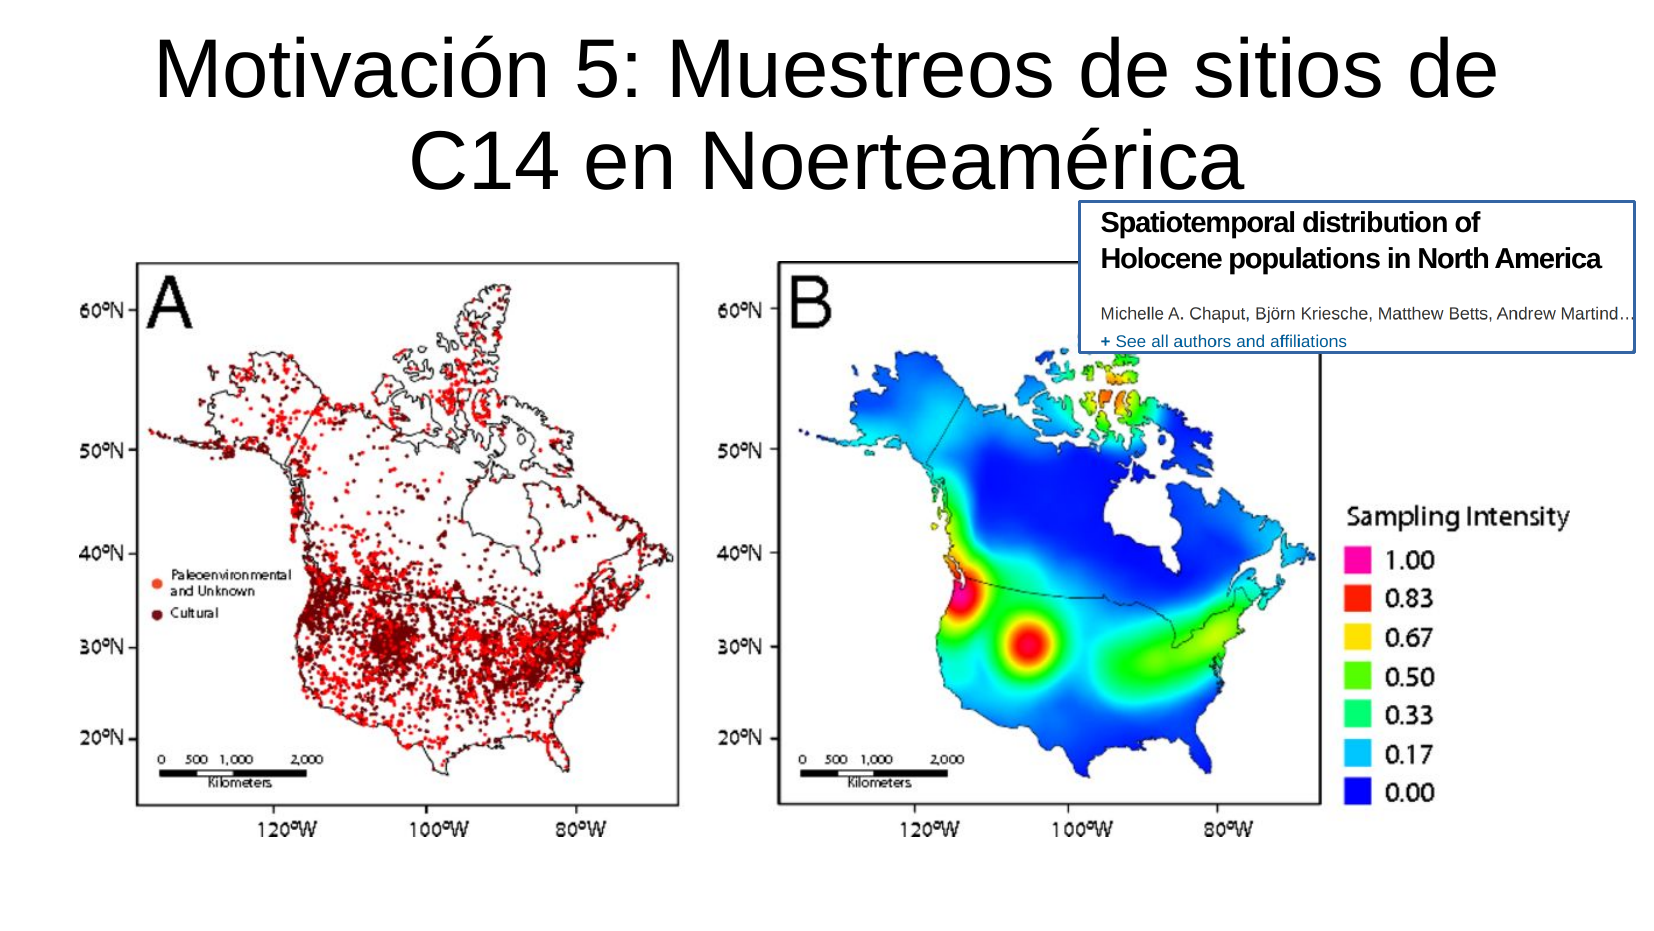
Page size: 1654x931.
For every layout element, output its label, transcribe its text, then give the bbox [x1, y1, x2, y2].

picture [1081, 203, 1634, 351]
title Motivación 5: Muestreos de sitios de C14 en Noerteamérica [82, 21, 1571, 208]
picture [79, 261, 1570, 837]
